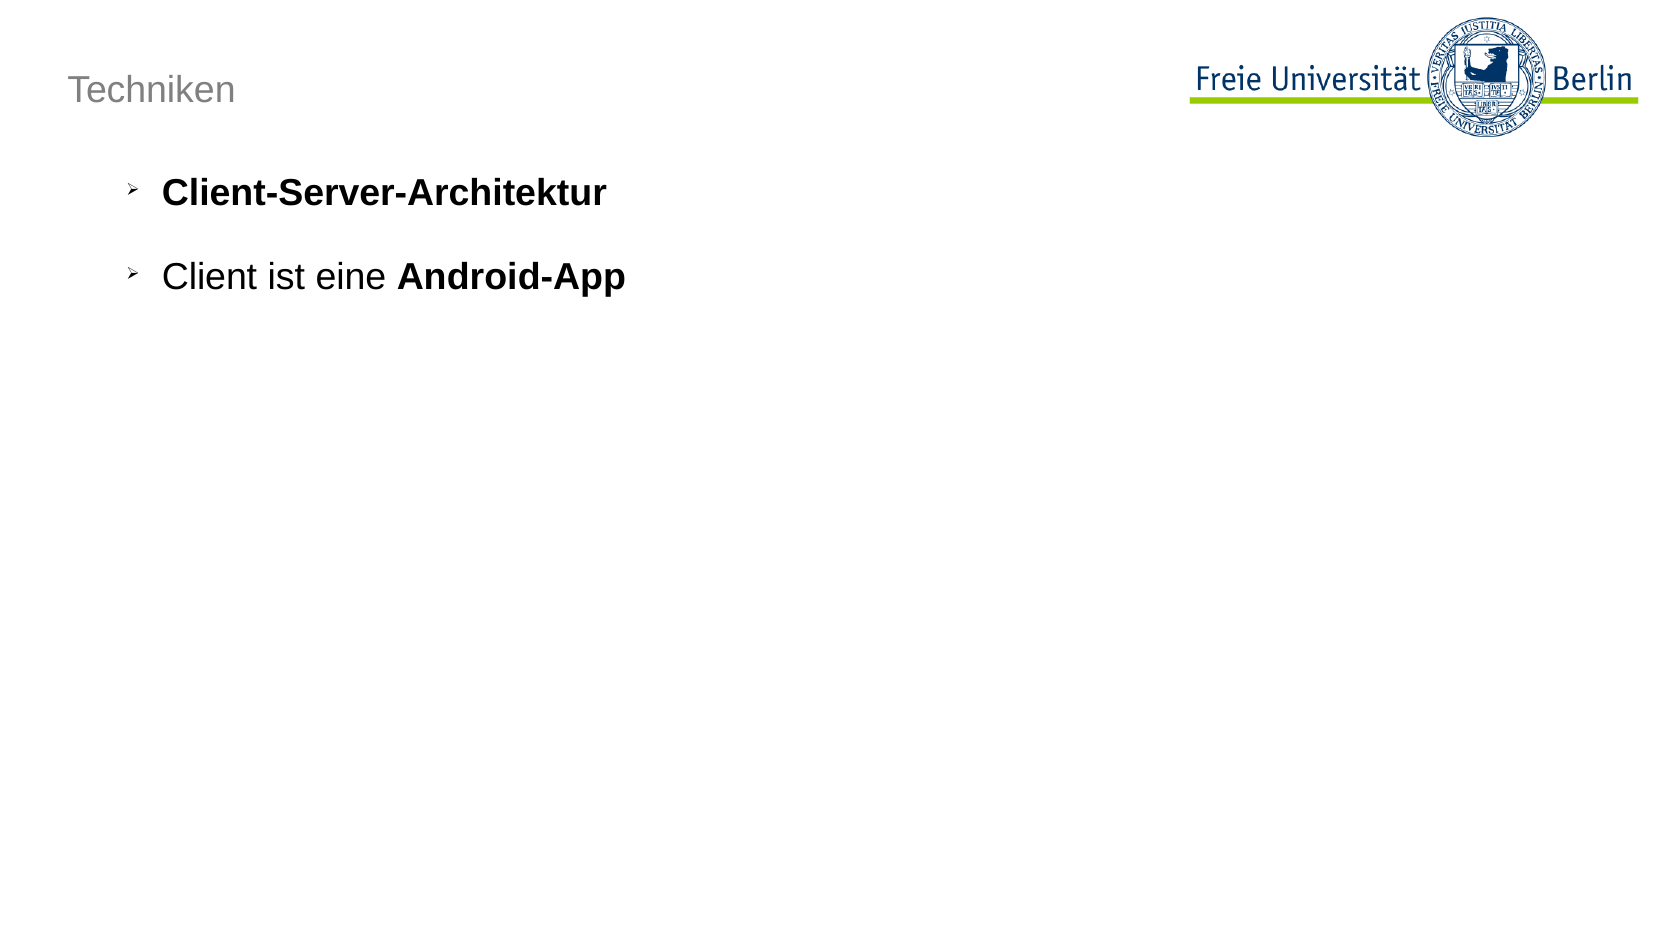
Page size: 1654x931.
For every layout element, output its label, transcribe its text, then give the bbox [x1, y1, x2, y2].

text_box Techniken [52, 61, 251, 119]
picture [1185, 11, 1642, 142]
text_box Client-Server-Architektur Client ist eine Android-App [111, 163, 640, 305]
